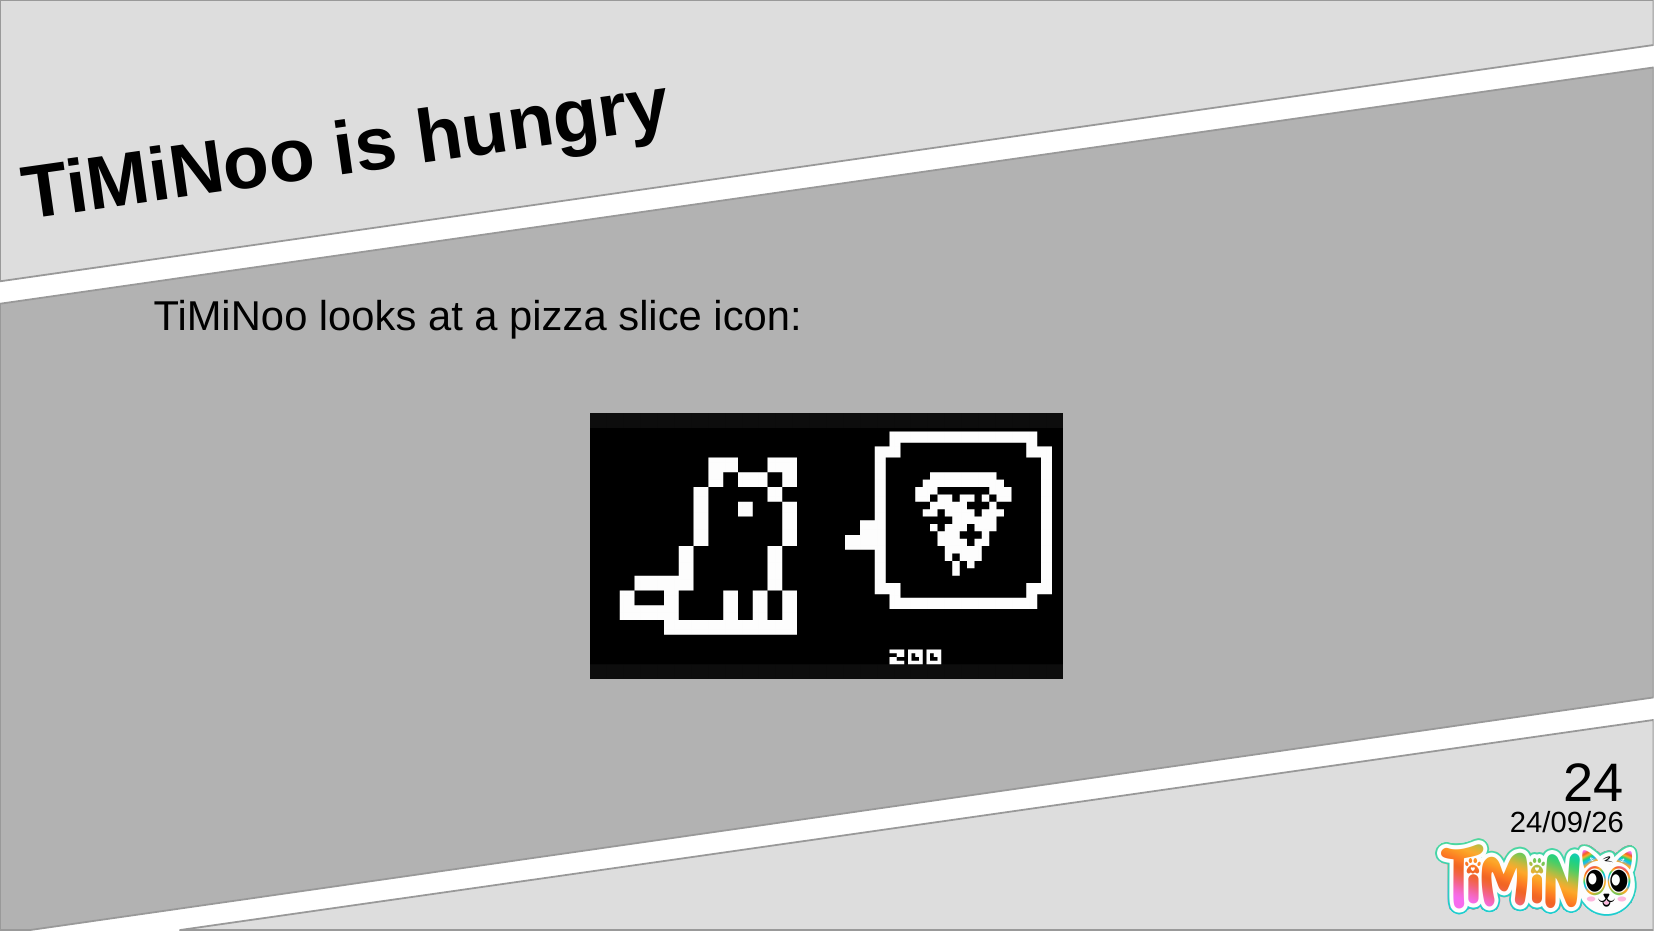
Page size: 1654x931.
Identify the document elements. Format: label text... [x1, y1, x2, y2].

picture [590, 413, 1063, 679]
picture [1435, 838, 1638, 916]
title TiMiNoo is hungry [11, 0, 1496, 272]
list TiMiNoo looks at a pizza slice icon: [82, 292, 1538, 833]
